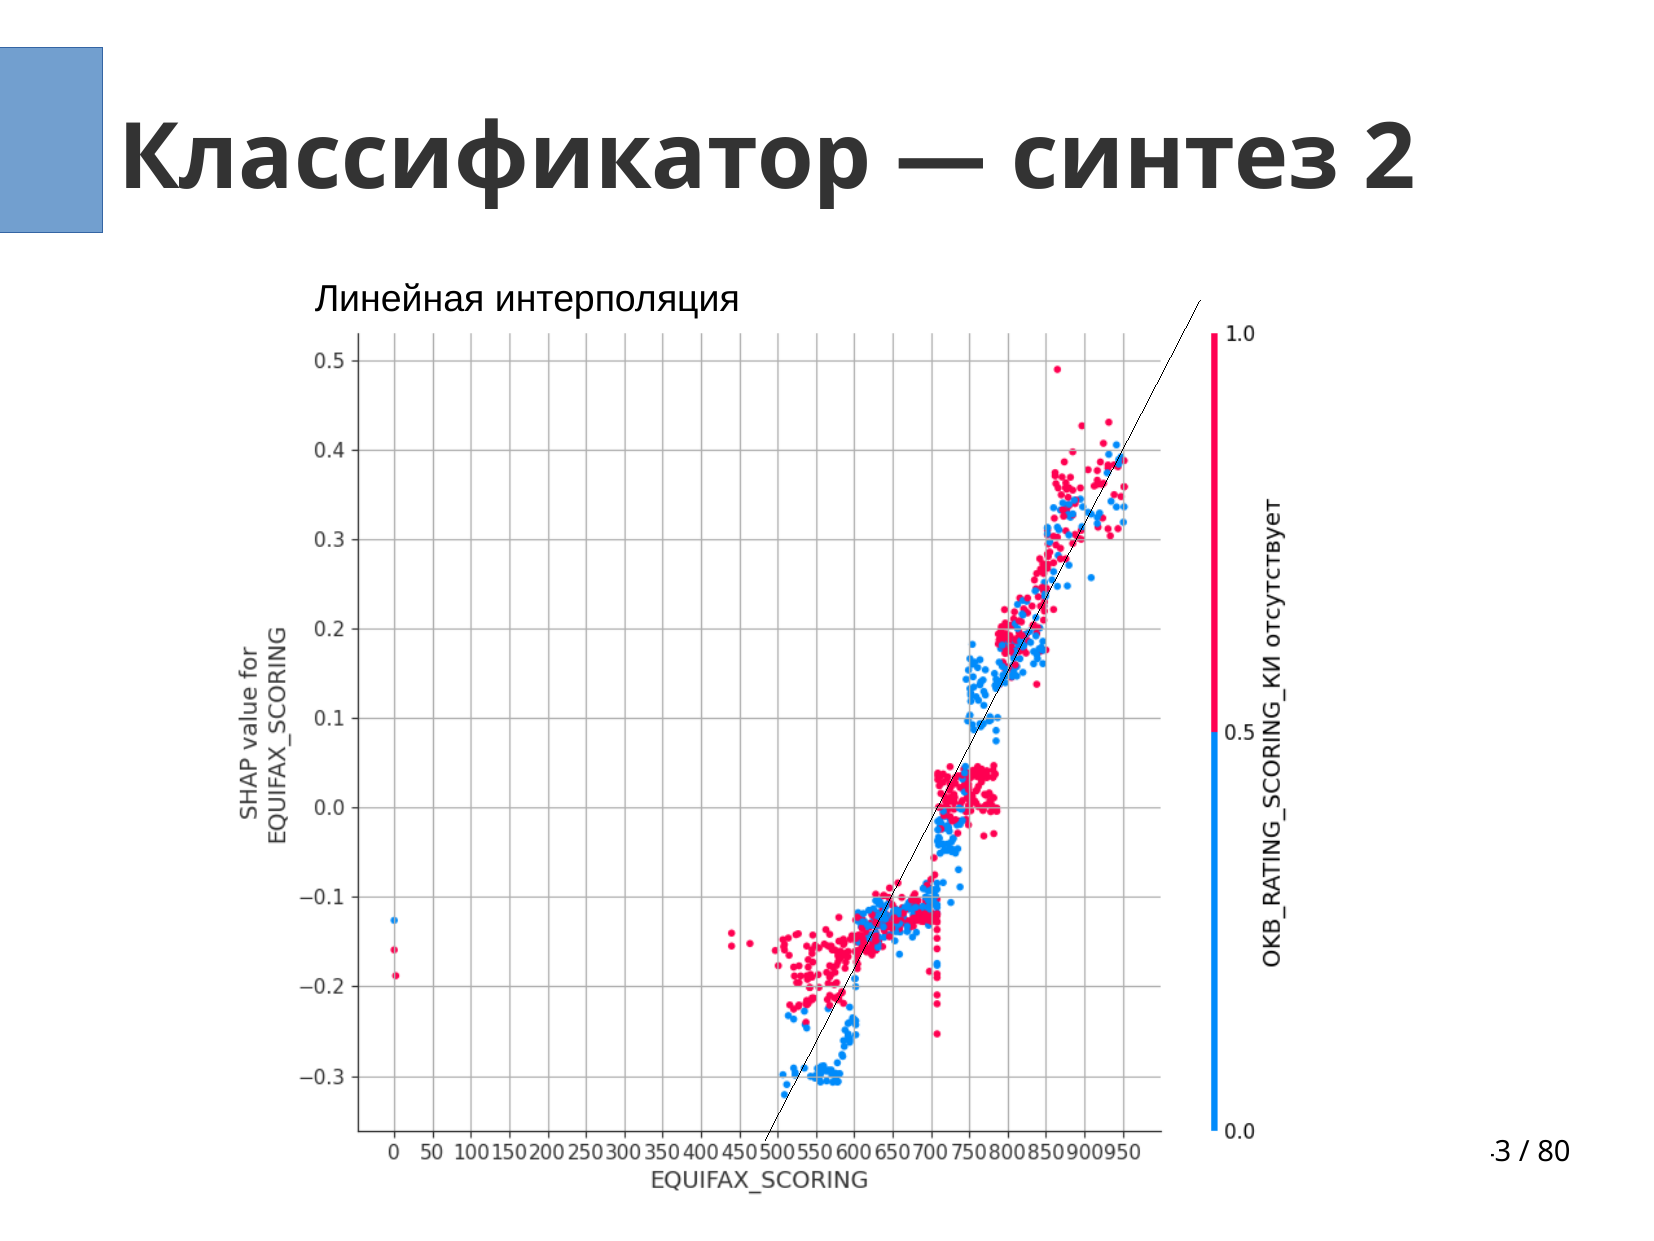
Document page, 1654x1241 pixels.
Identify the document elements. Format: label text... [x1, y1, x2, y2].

picture [196, 209, 1491, 1241]
title Классификатор — синтез 2 [118, 49, 1571, 257]
text_box [0, 47, 103, 233]
text_box Линейная интерполяция [300, 270, 756, 327]
